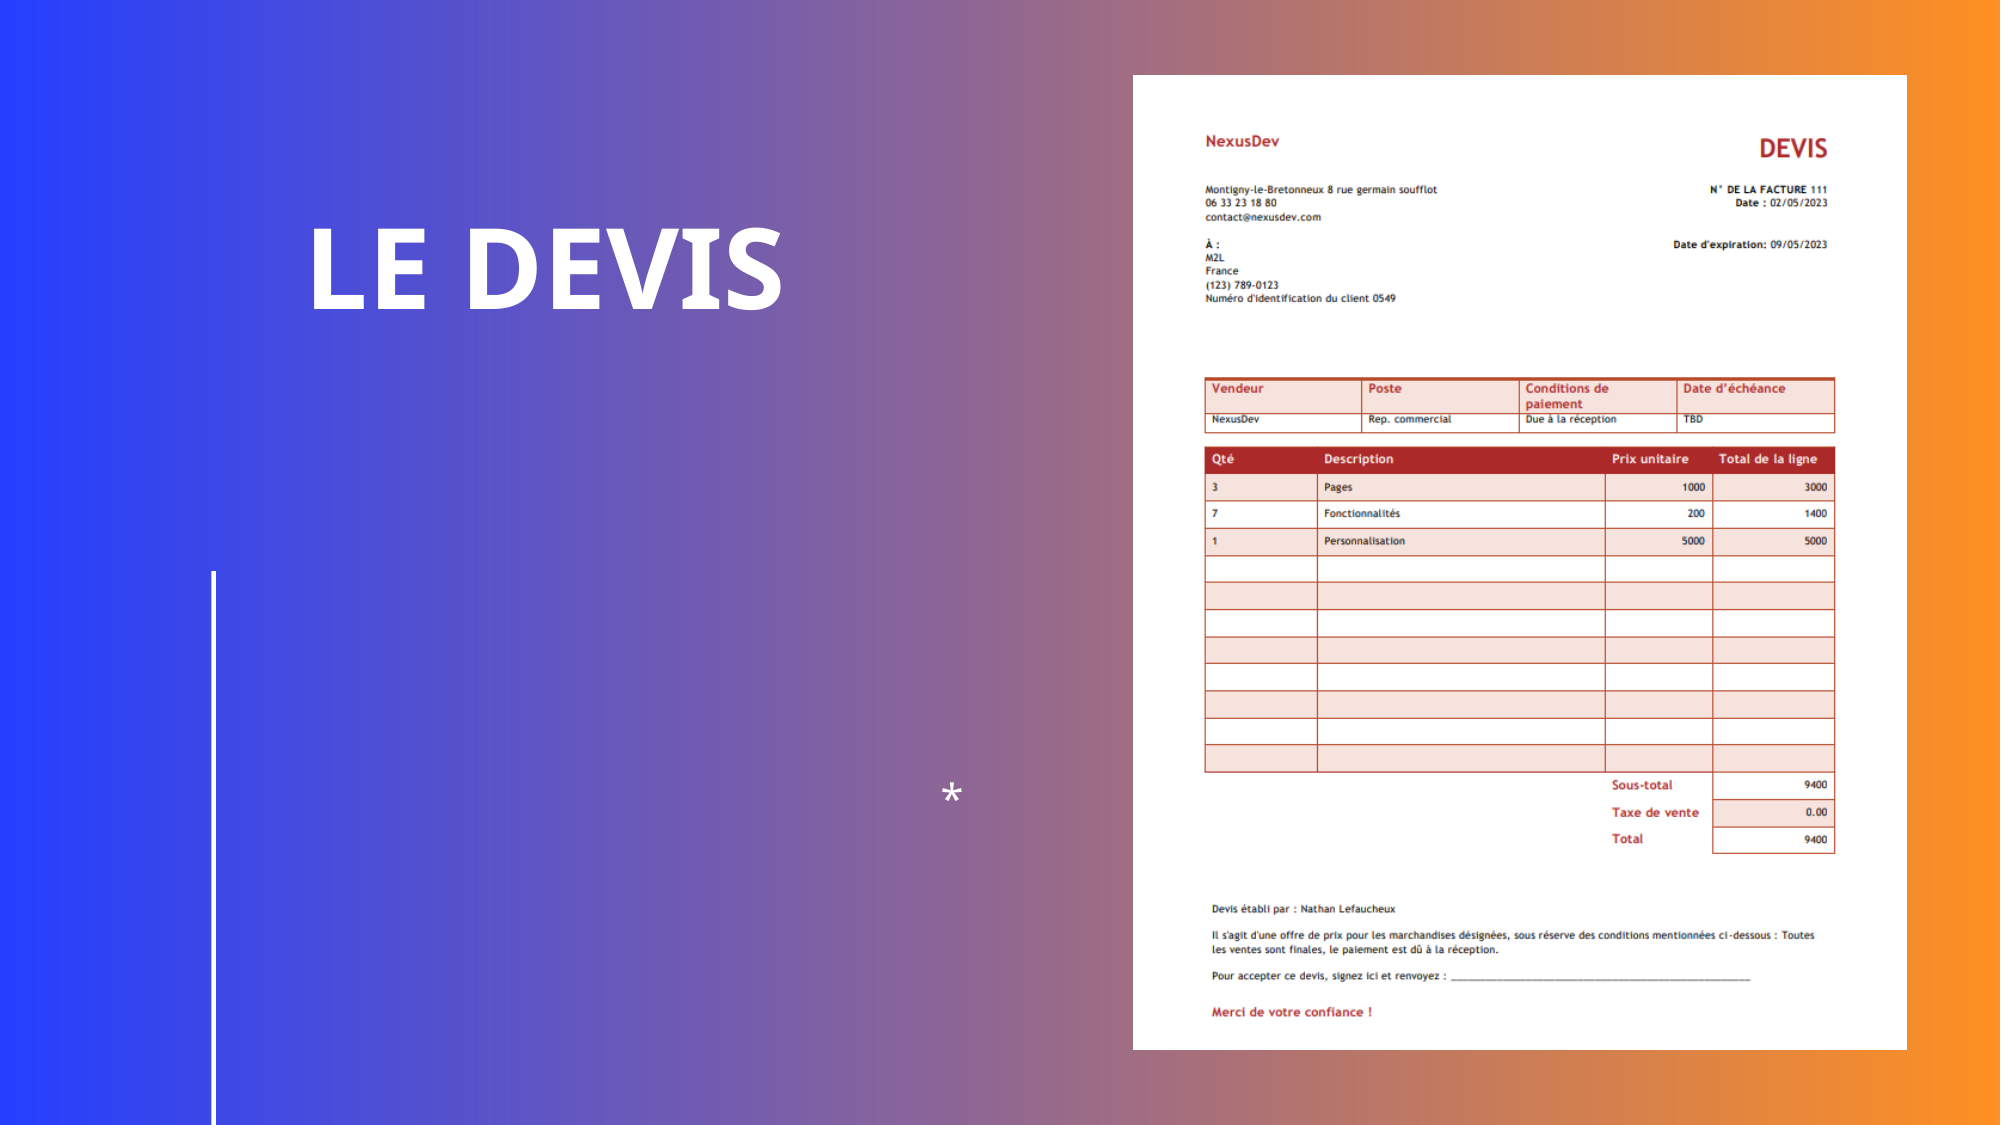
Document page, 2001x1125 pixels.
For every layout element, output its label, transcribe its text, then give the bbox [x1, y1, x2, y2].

picture [1133, 75, 1907, 1050]
title Le devis [0, 177, 1133, 342]
subtitle * [925, 771, 1133, 968]
